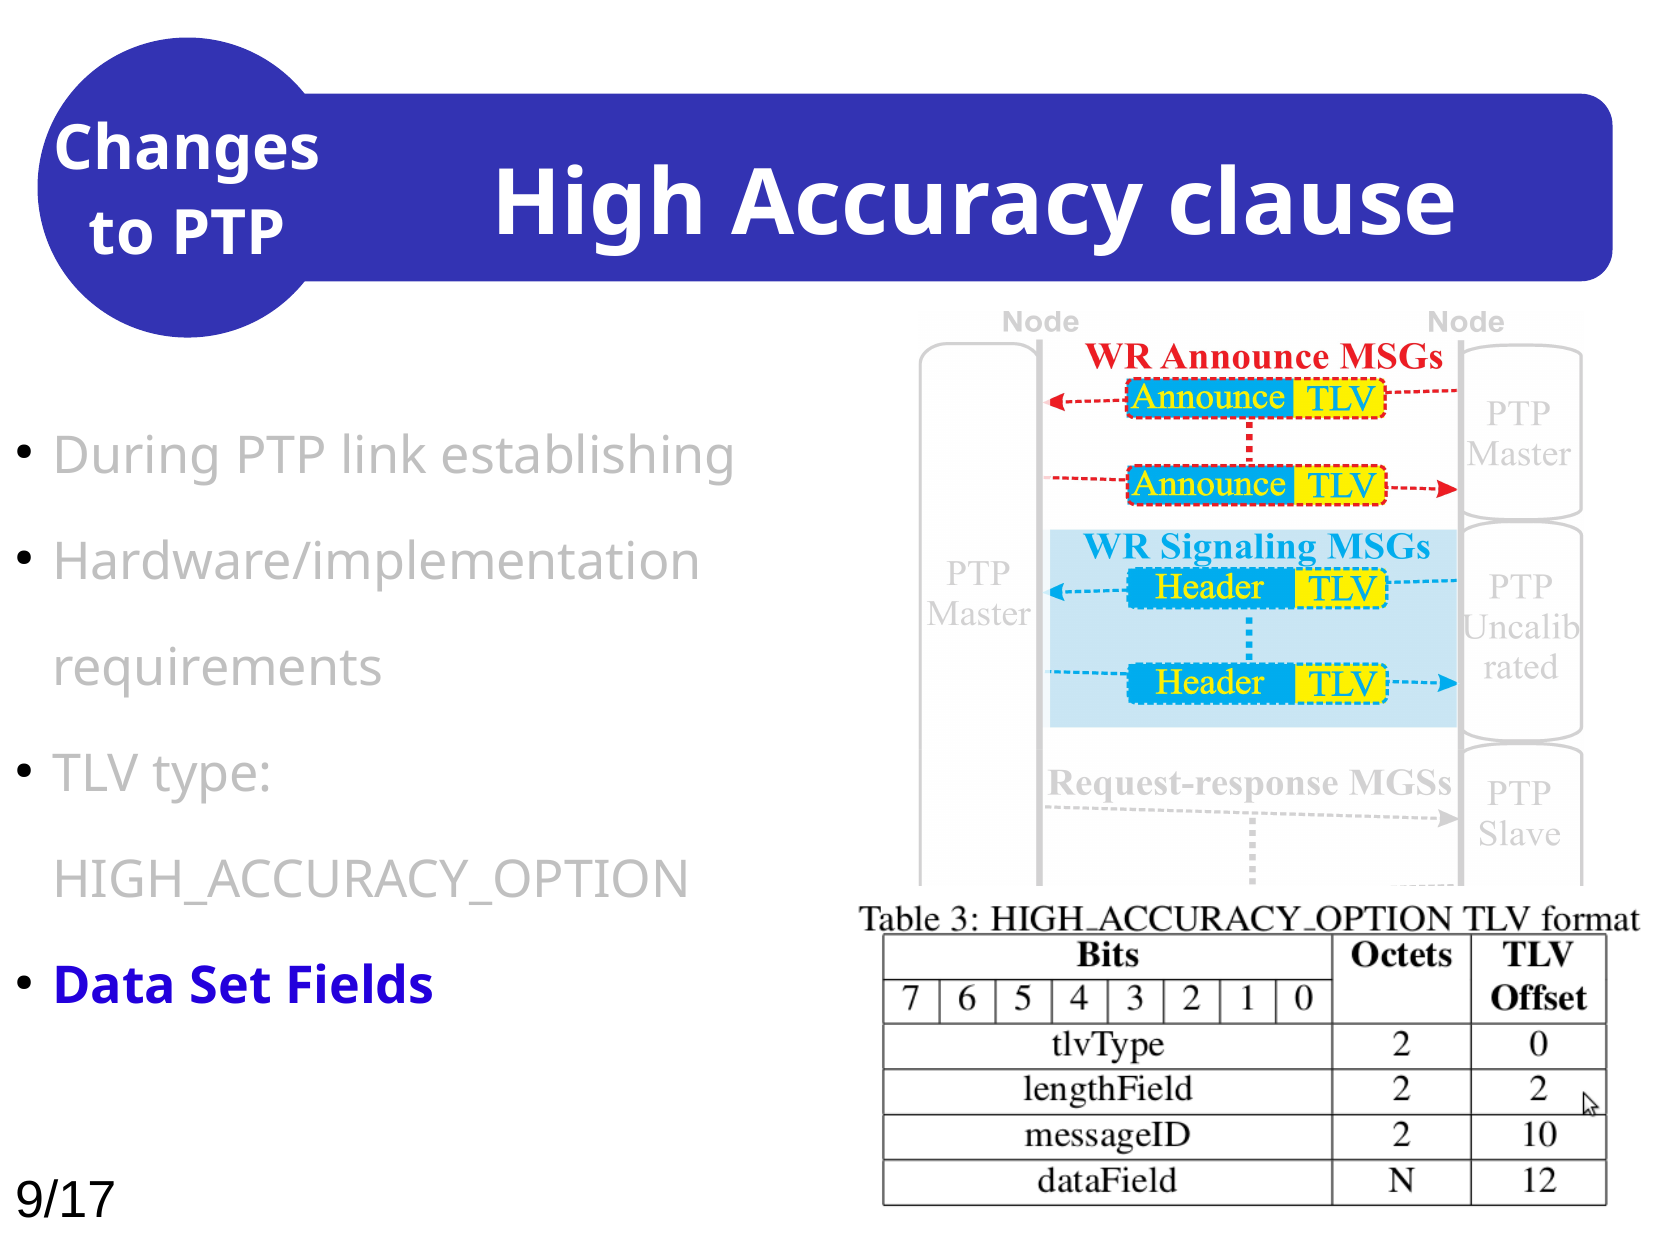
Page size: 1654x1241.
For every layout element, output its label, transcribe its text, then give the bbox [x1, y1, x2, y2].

text_box [305, 93, 1613, 282]
text_box Changes to PTP [37, 37, 338, 338]
text_box High Accuracy clause [476, 128, 1427, 247]
text_box 9/17 [0, 1162, 157, 1241]
text_box [787, 299, 1650, 975]
text_box During PTP link establishing Hardware/implementation requirements TLV type: HIGH_ACCURACY_OPTION Data Set Fields [0, 375, 938, 1238]
picture [1051, 338, 1456, 749]
picture [834, 886, 1654, 1215]
